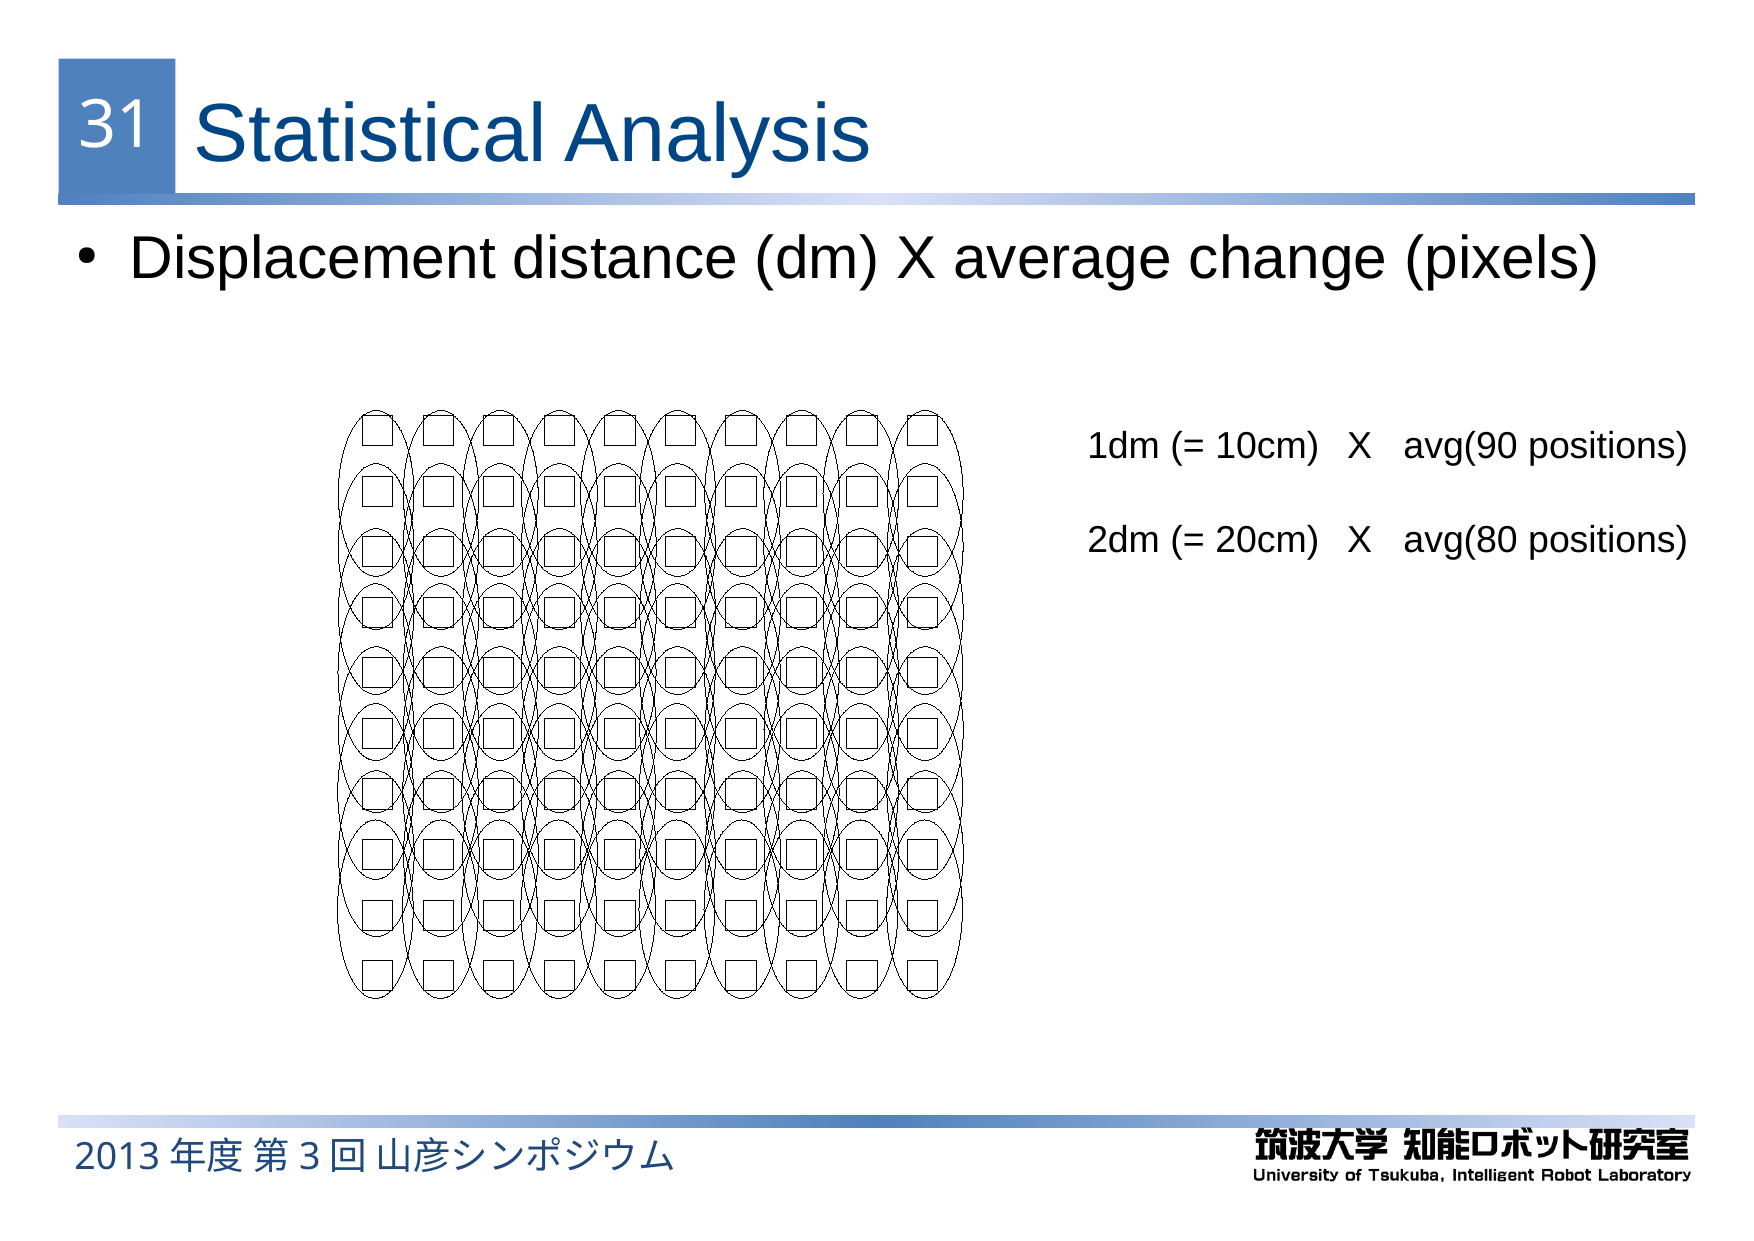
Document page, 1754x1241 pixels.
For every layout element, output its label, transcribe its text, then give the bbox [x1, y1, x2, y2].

picture [1252, 1127, 1691, 1182]
list Displacement distance (dm) X average change (pixels) [58, 223, 1696, 359]
text_box X avg(80 positions) [1332, 511, 1718, 569]
text_box 2dm (= 20cm) [1072, 511, 1332, 569]
text_box 1dm (= 10cm) [1072, 417, 1332, 474]
text_box X avg(90 positions) [1332, 417, 1733, 474]
title Statistical Analysis [193, 61, 1651, 205]
